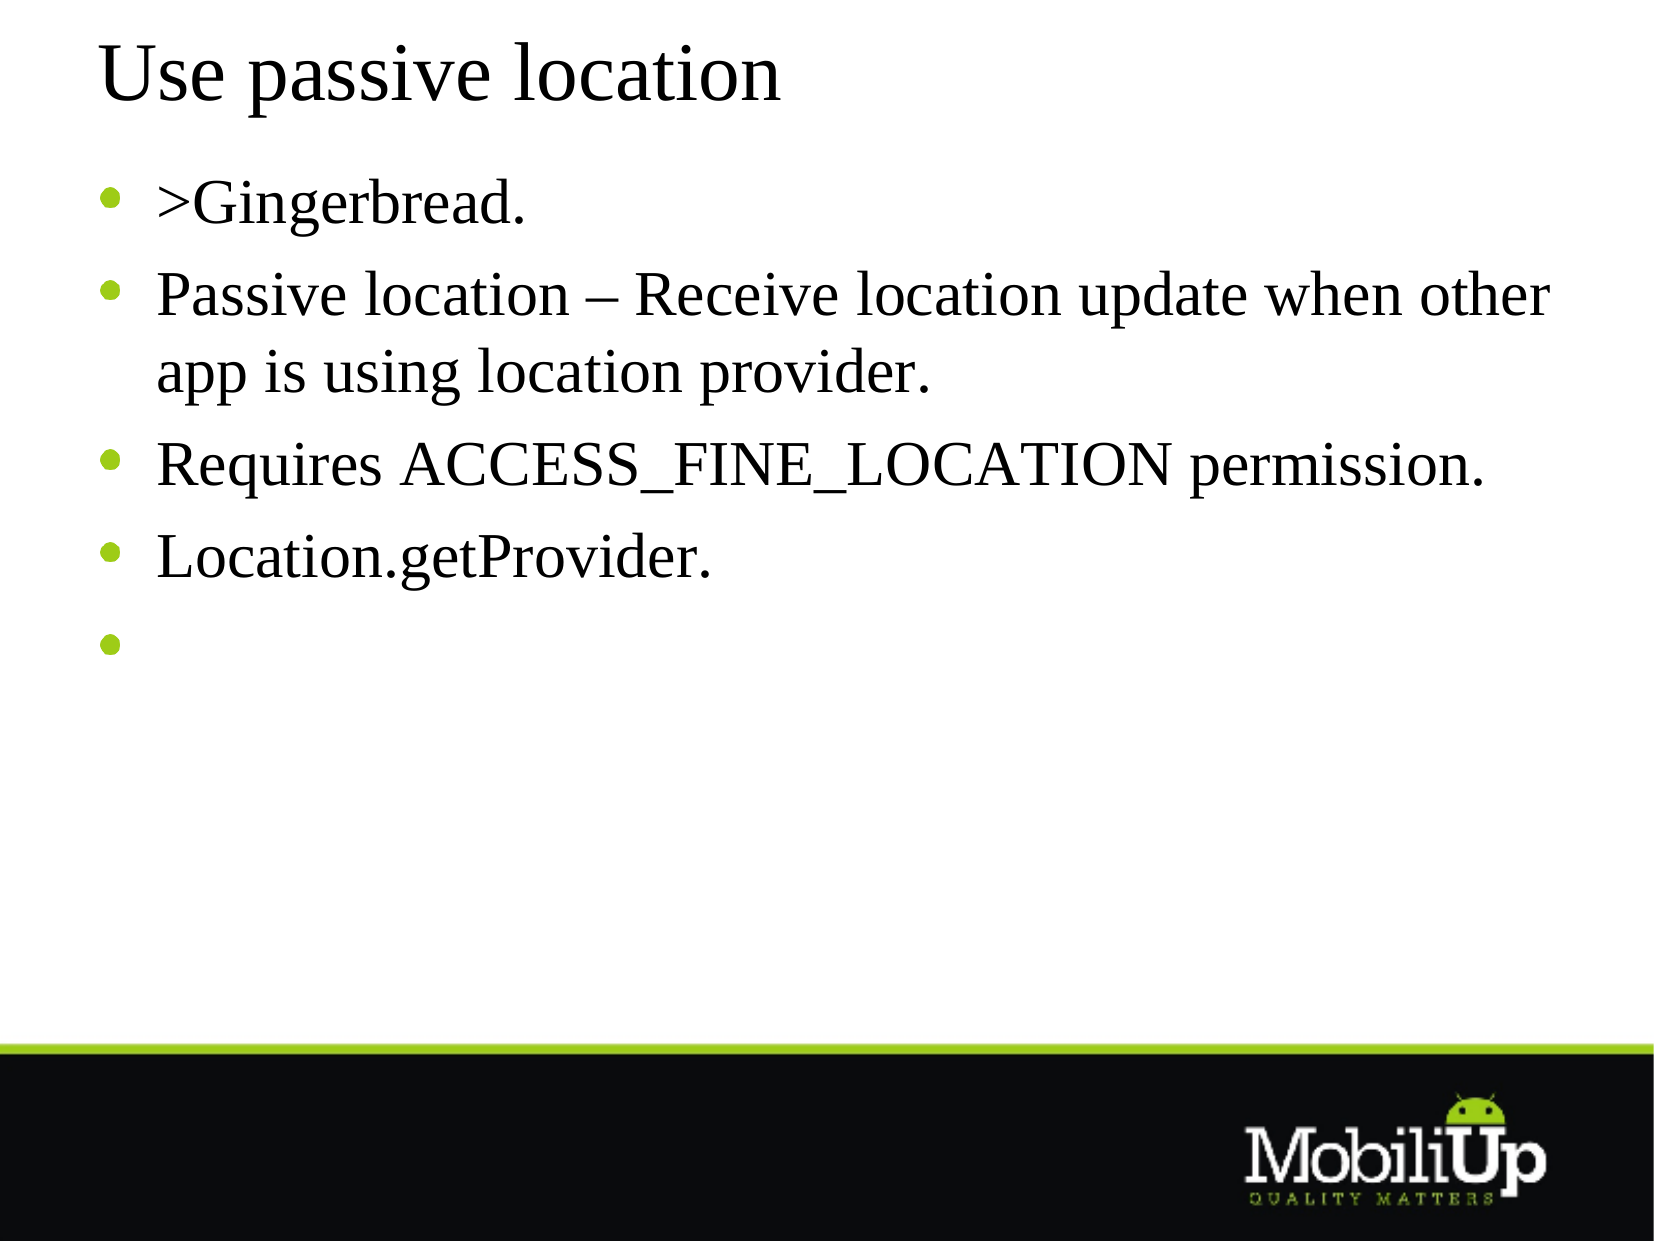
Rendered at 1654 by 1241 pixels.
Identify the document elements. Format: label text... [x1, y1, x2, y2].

title Use passive location [82, 9, 1571, 125]
list >Gingerbread. Passive location – Receive location update when other app is using location provider. Requires ACCESS_FINE_LOCATION permission. Location.getProvider. [85, 151, 1574, 871]
picture [0, 0, 1654, 1241]
